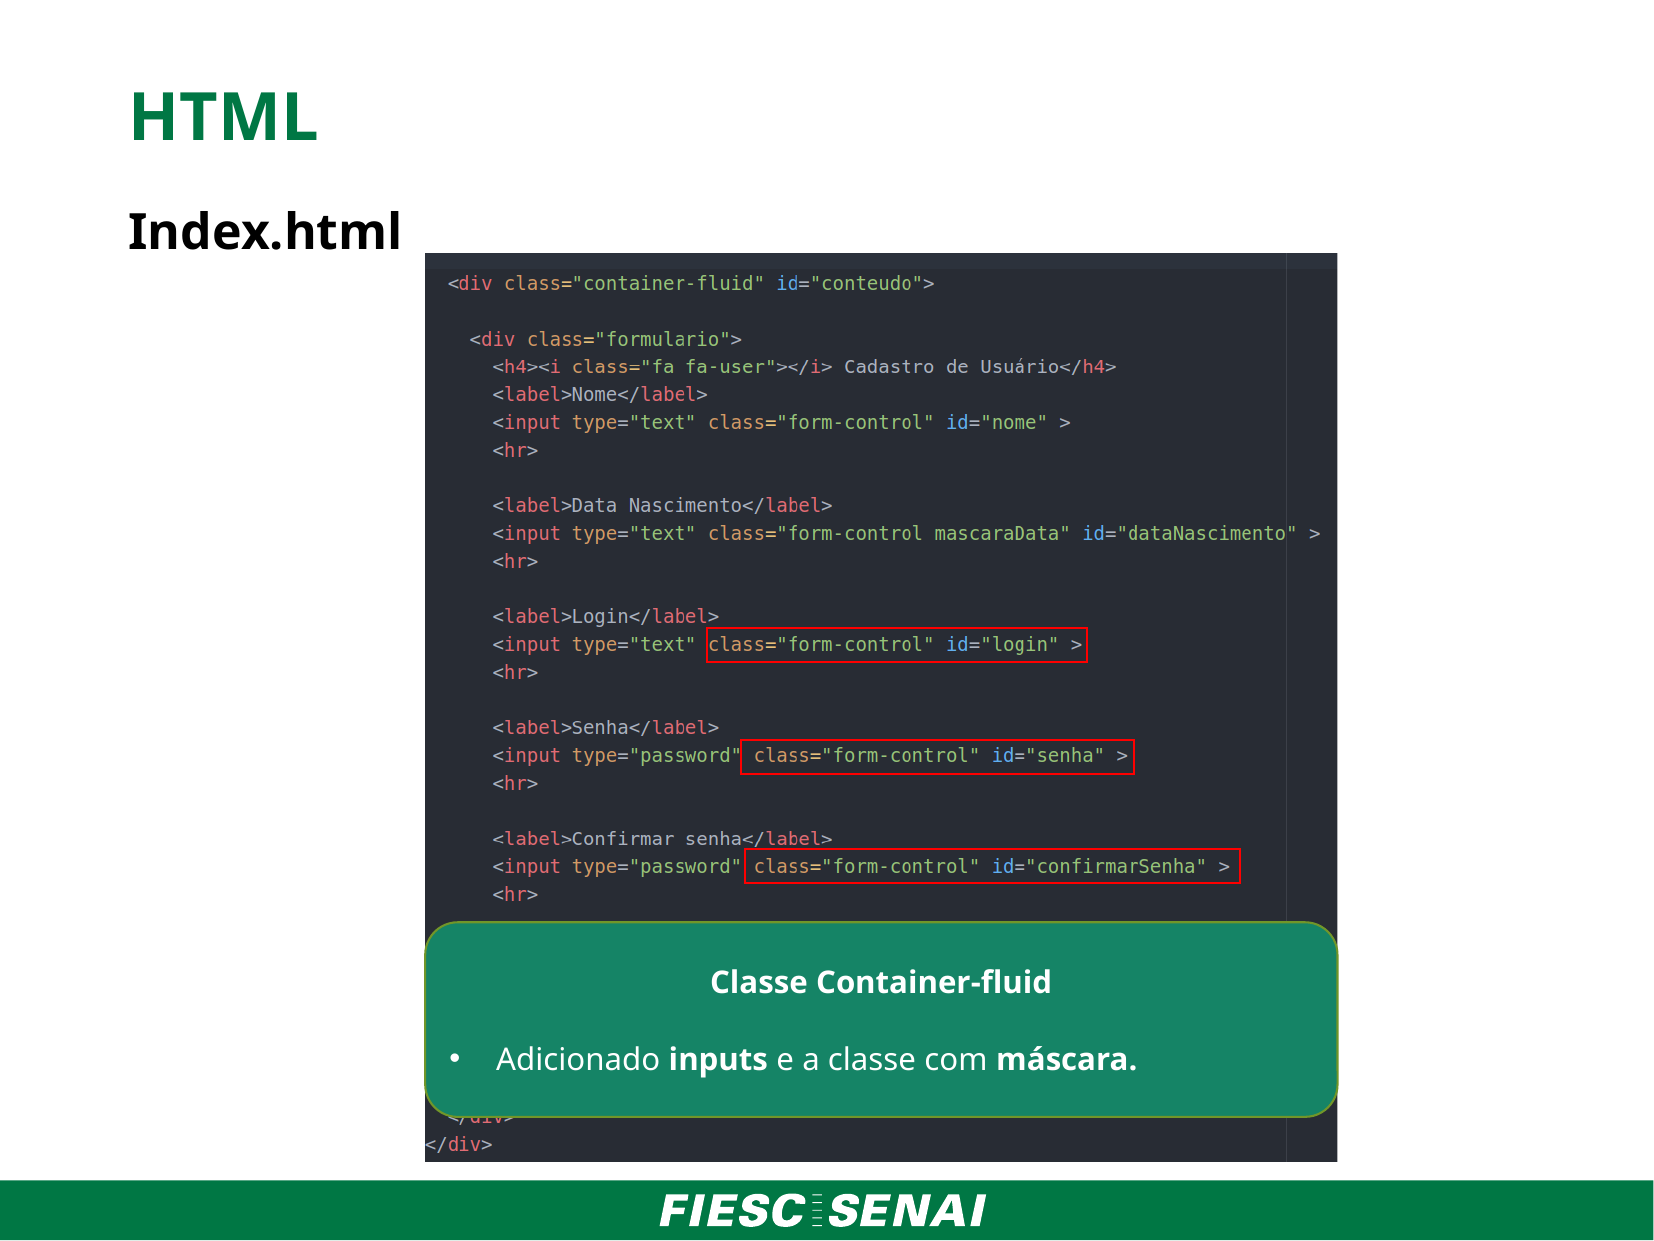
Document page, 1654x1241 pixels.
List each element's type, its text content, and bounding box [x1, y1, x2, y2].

picture [425, 1117, 1338, 1162]
list Index.html [113, 200, 1540, 1117]
title HTML [113, 39, 1540, 200]
text_box Classe Container-fluid Adicionado inputs e a classe com máscara. [425, 922, 1338, 1117]
